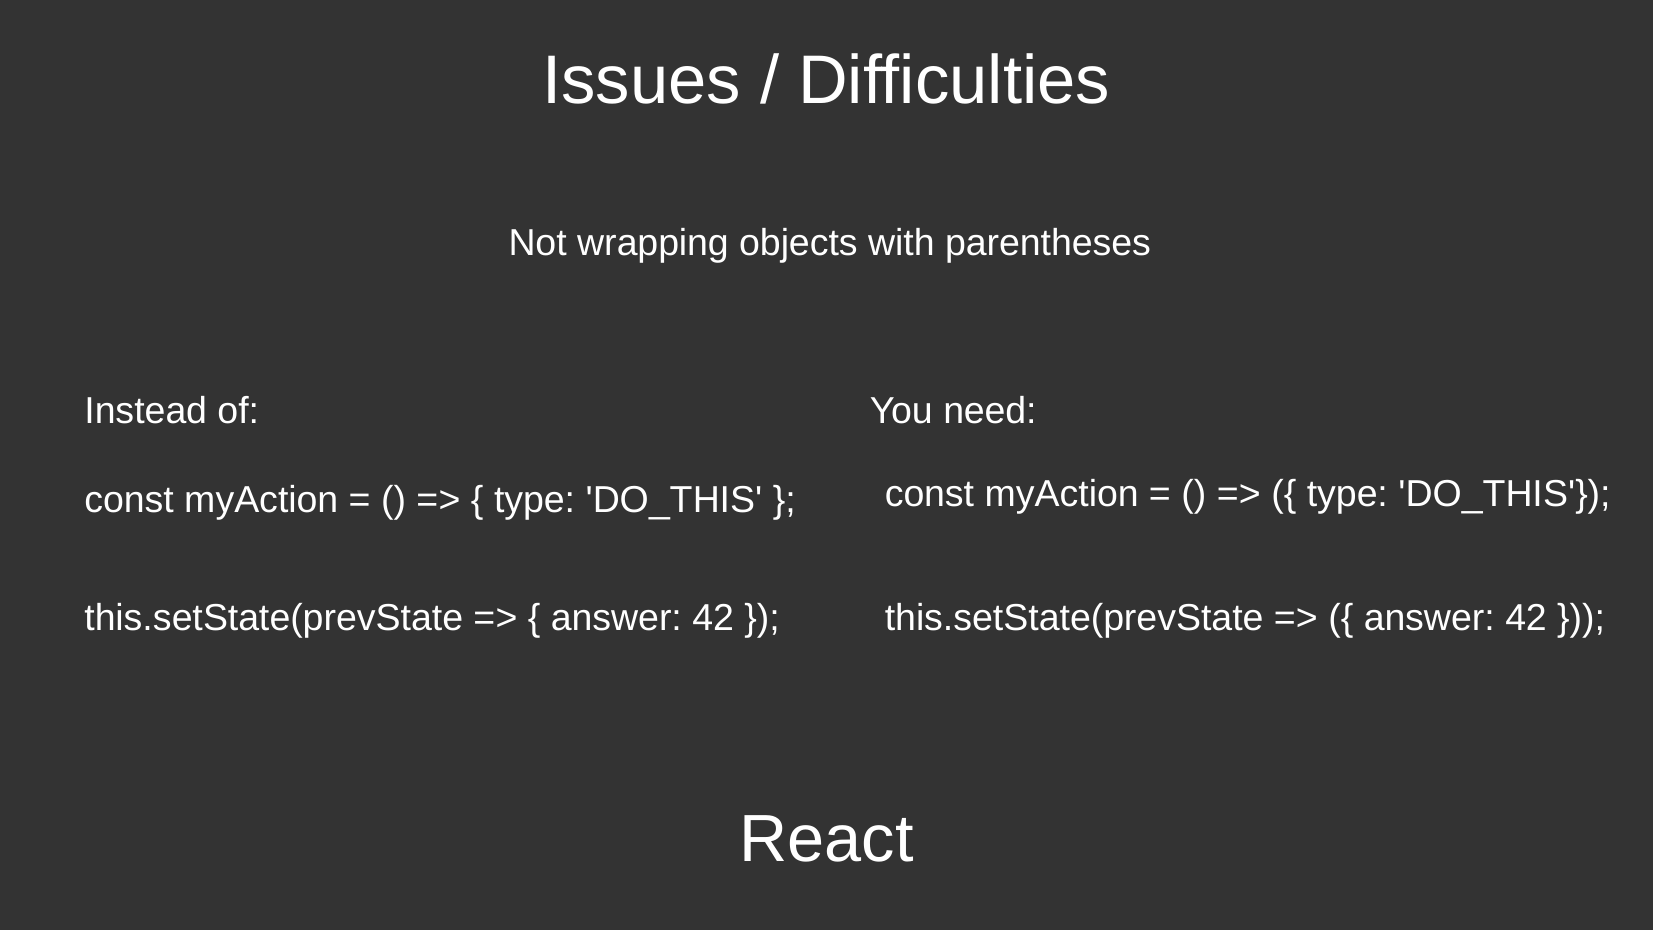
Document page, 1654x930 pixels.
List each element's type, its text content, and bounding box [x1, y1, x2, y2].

text_box const myAction = () => ({ type: 'DO_THIS'}); [870, 423, 1636, 547]
text_box const myAction = () => { type: 'DO_THIS' }; [69, 428, 826, 546]
title Issues / Difficulties [82, 1, 1571, 157]
text_box You need: [855, 382, 1216, 440]
title React [82, 734, 1571, 930]
text_box this.setState(prevState => { answer: 42 }); [69, 546, 826, 688]
text_box Not wrapping objects with parentheses [493, 213, 1172, 271]
text_box Instead of: [69, 382, 430, 440]
text_box this.setState(prevState => ({ answer: 42 })); [870, 547, 1636, 688]
